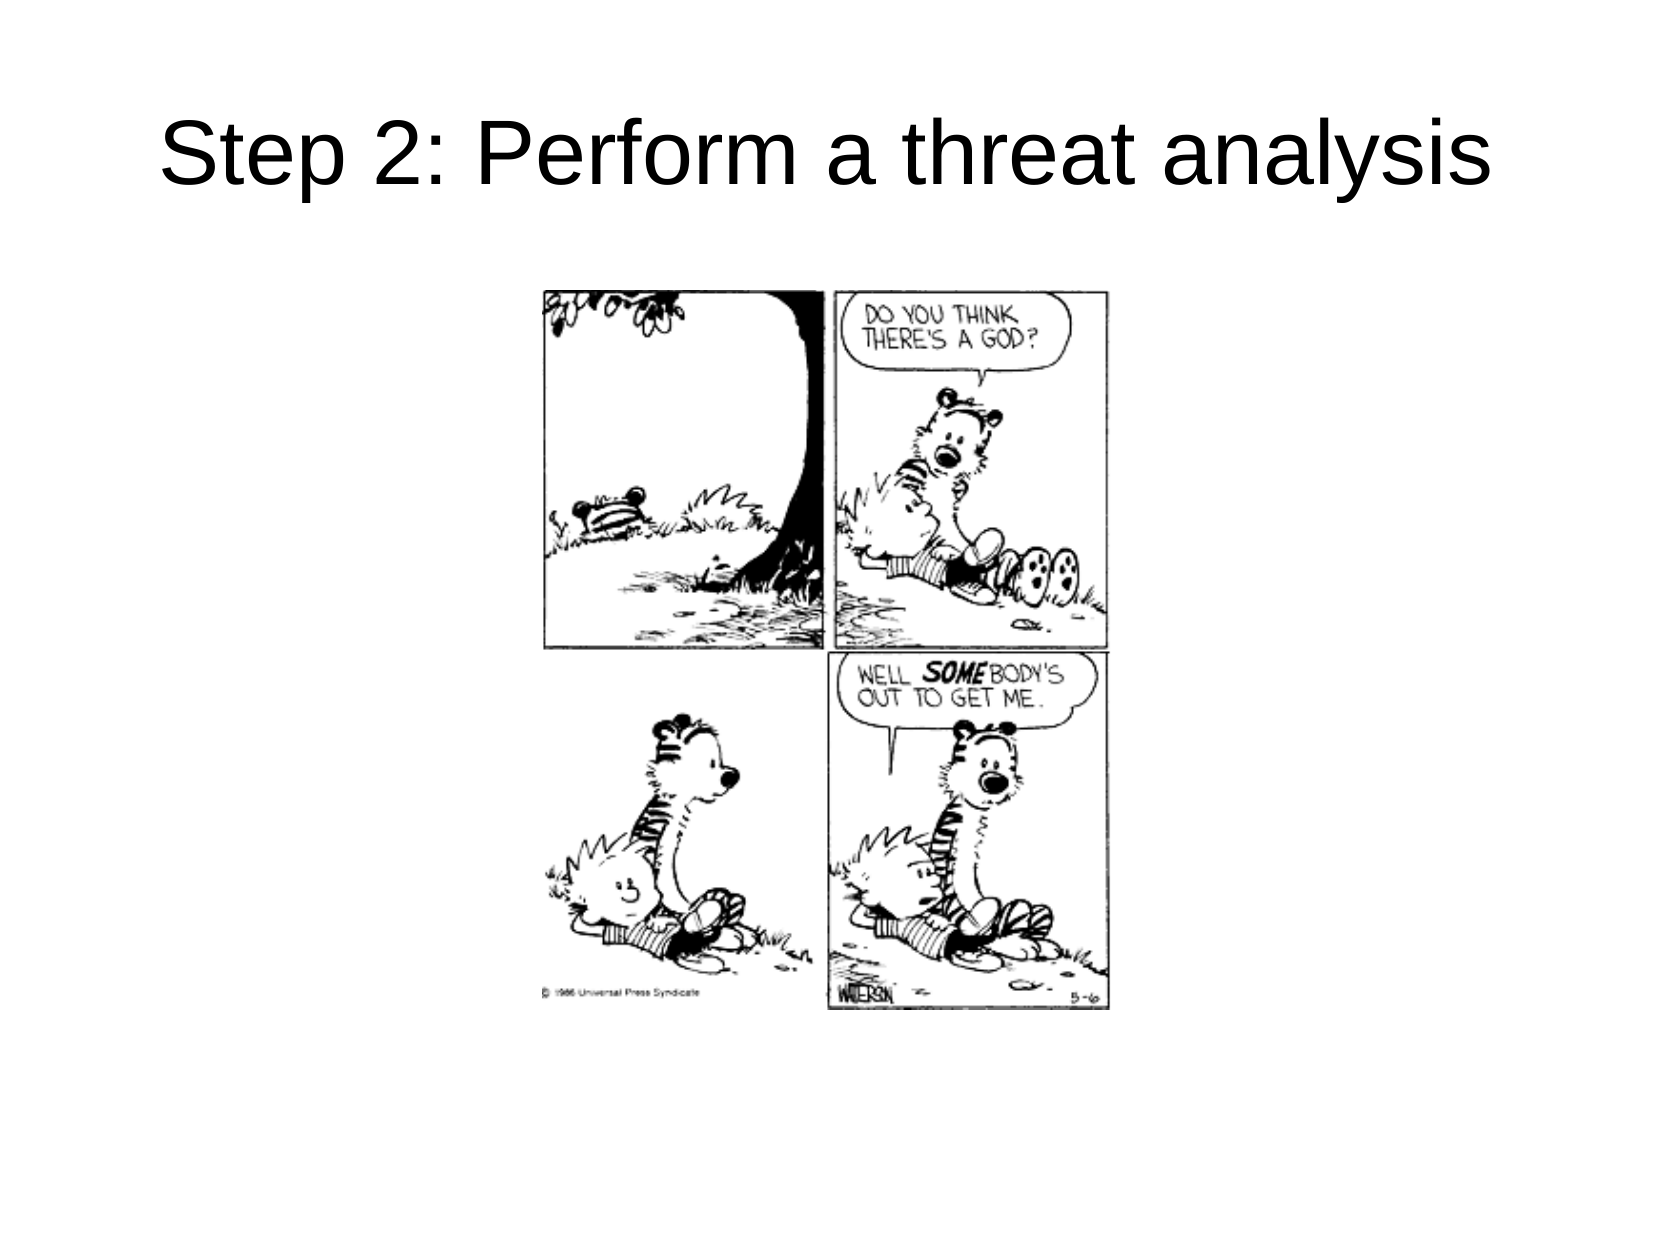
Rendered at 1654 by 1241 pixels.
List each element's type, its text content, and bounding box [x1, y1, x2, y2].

picture [542, 290, 1112, 1010]
title Step 2: Perform a threat analysis [82, 49, 1571, 257]
